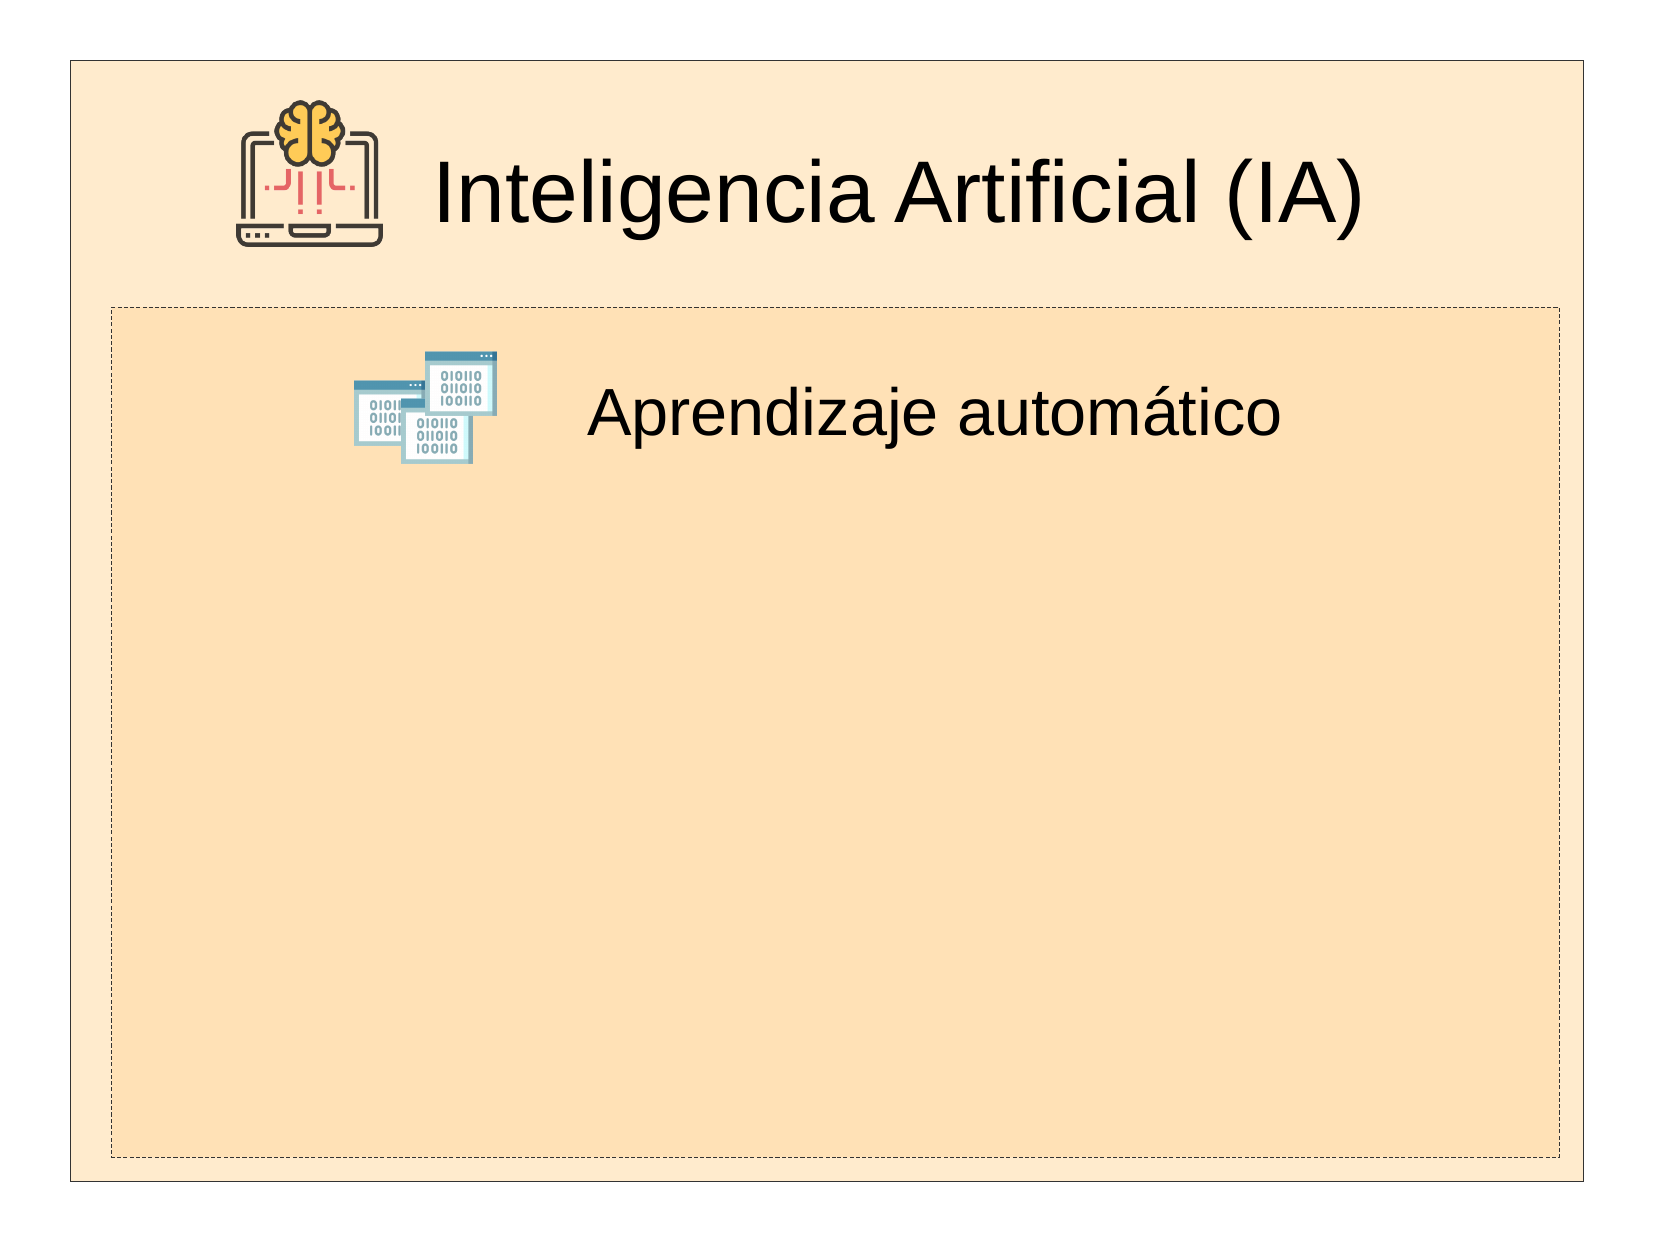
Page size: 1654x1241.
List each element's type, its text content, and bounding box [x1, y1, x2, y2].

picture [354, 377, 417, 467]
text_box [70, 60, 1584, 1182]
picture [236, 100, 383, 247]
title Aprendizaje automático [417, 286, 1453, 538]
title Inteligencia Artificial (IA) [382, 88, 1418, 296]
